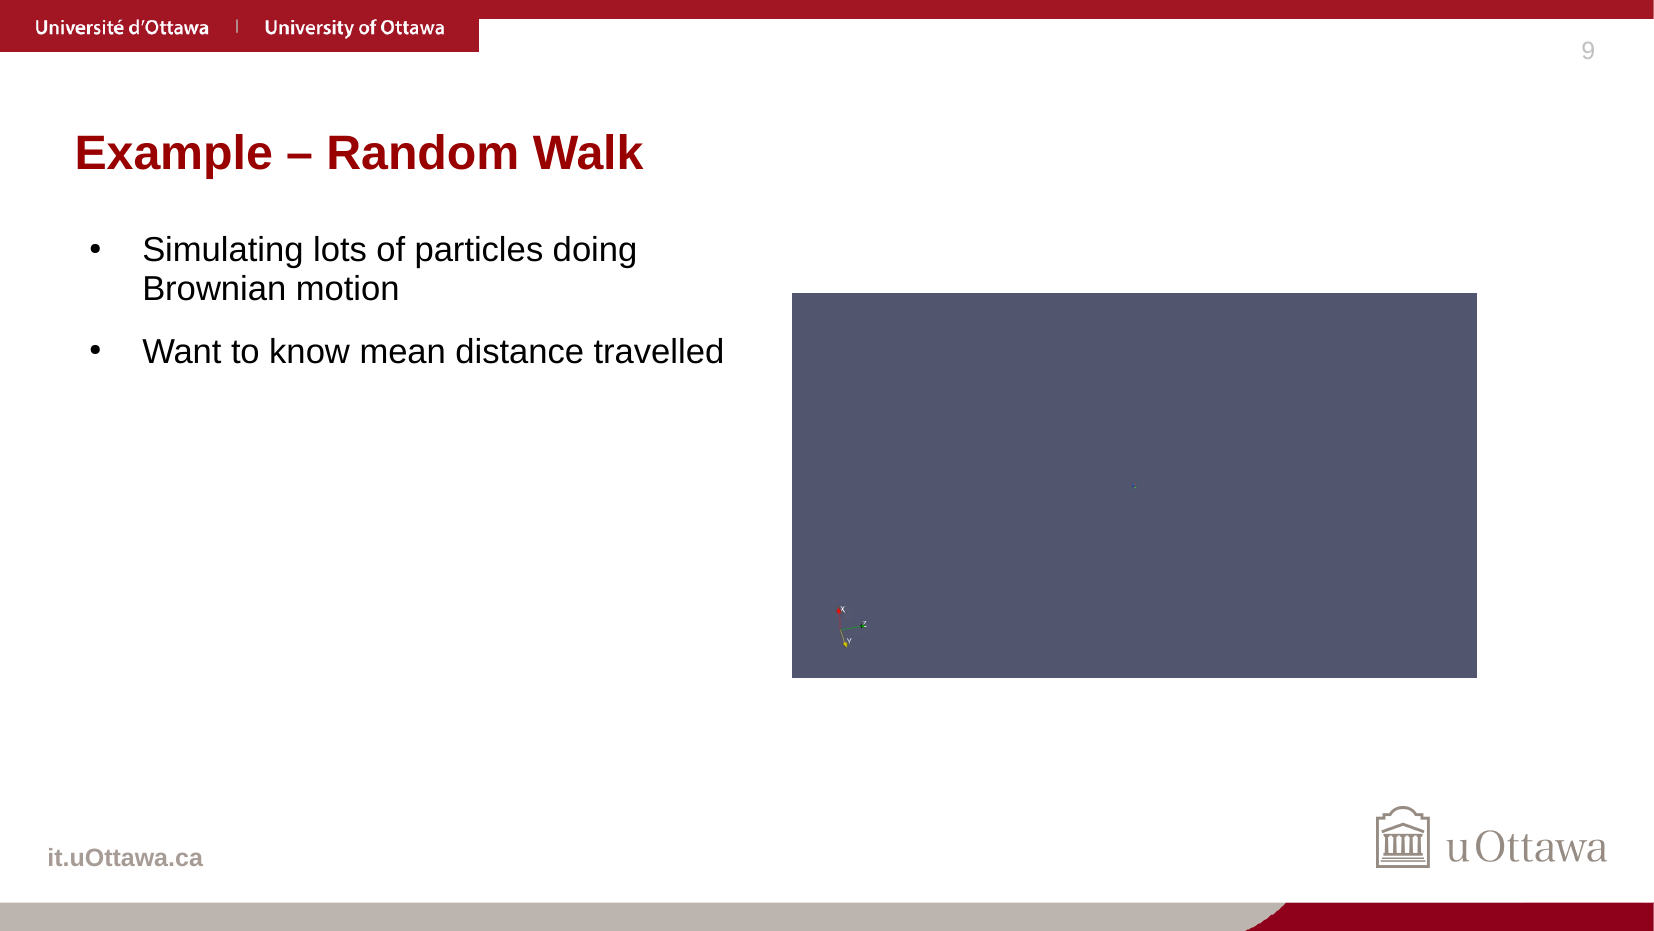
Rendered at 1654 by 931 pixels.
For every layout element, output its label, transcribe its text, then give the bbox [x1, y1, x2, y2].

picture [0, 903, 1654, 931]
list Simulating lots of particles doing Brownian motion Want to know mean distance travelled [71, 230, 758, 740]
picture [1376, 806, 1607, 868]
title Example – Random Walk [74, 93, 1481, 212]
picture [0, 0, 1654, 52]
text_box [791, 292, 1478, 678]
